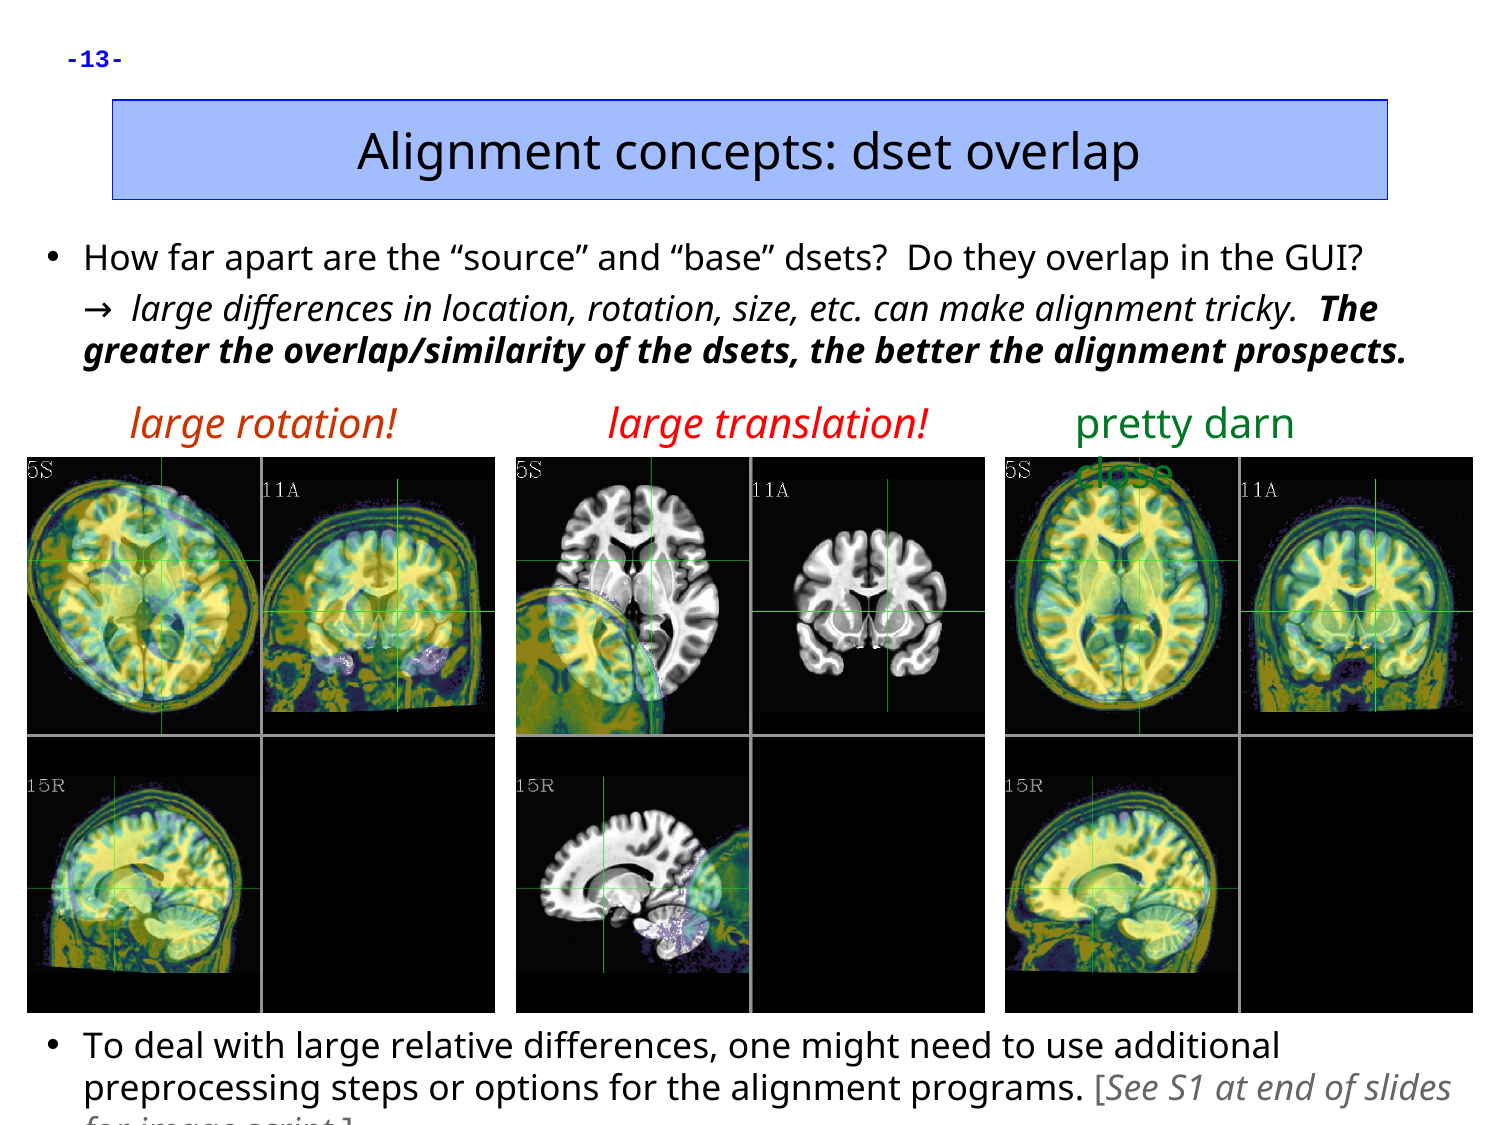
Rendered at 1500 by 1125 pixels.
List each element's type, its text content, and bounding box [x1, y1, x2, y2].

text_box pretty darn close [1057, 386, 1418, 458]
text_box large rotation! [111, 386, 441, 458]
text_box How far apart are the “source” and “base” dsets? Do they overlap in the GUI? → large differences in location, rotation, size, etc. can make alignment tricky. The greater the overlap/similarity of the dsets, the better the alignment prospects. [30, 226, 1480, 376]
text_box To deal with large relative differences, one might need to use additional preprocessing steps or options for the alignment programs. [See S1 at end of slides for image script.] [30, 1015, 1500, 1116]
picture [516, 457, 985, 1013]
picture [1005, 457, 1473, 1013]
picture [27, 457, 495, 1013]
text_box Alignment concepts: dset overlap [112, 99, 1388, 200]
text_box large translation! [590, 386, 963, 458]
